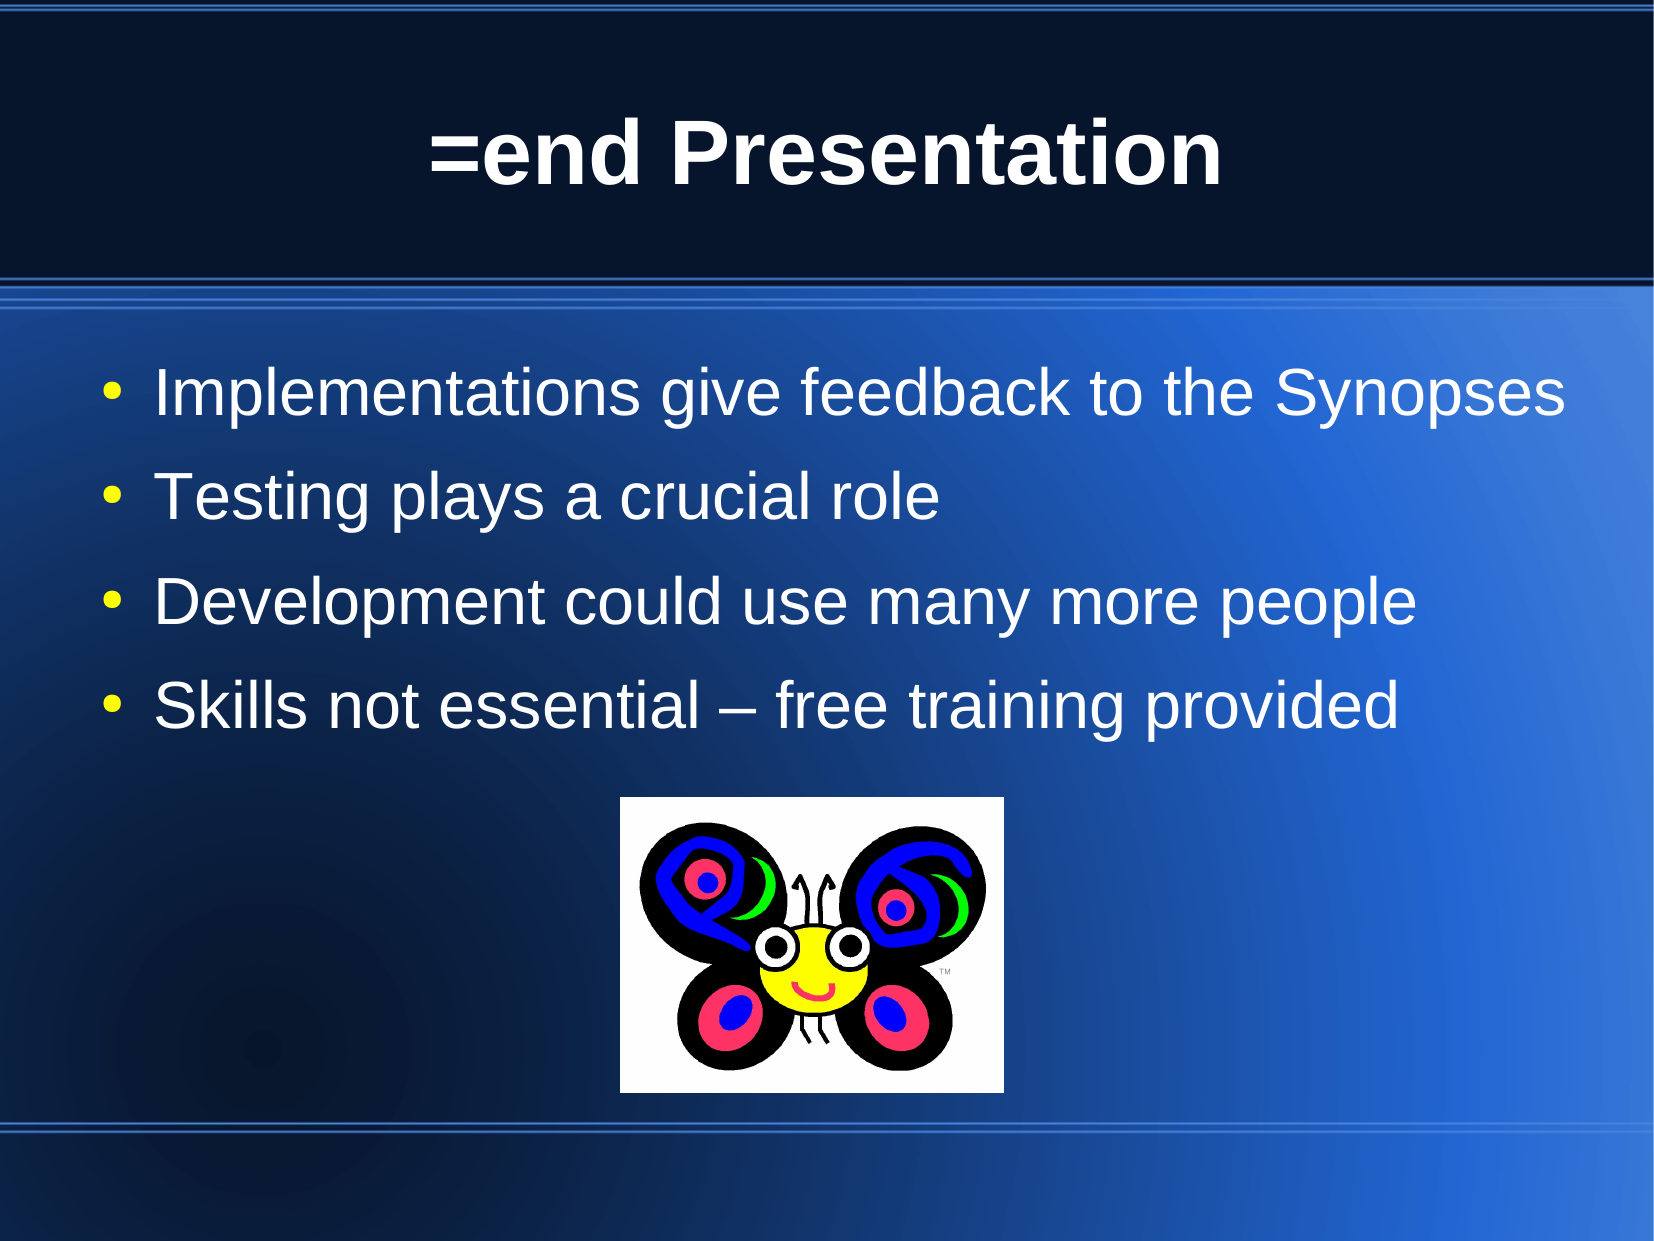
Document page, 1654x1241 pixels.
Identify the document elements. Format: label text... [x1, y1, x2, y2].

list Implementations give feedback to the Synopses Testing plays a crucial role Development could use many more people Skills not essential – free training provided [82, 355, 1571, 1159]
title =end Presentation [82, 56, 1571, 250]
picture [0, 0, 1654, 1241]
